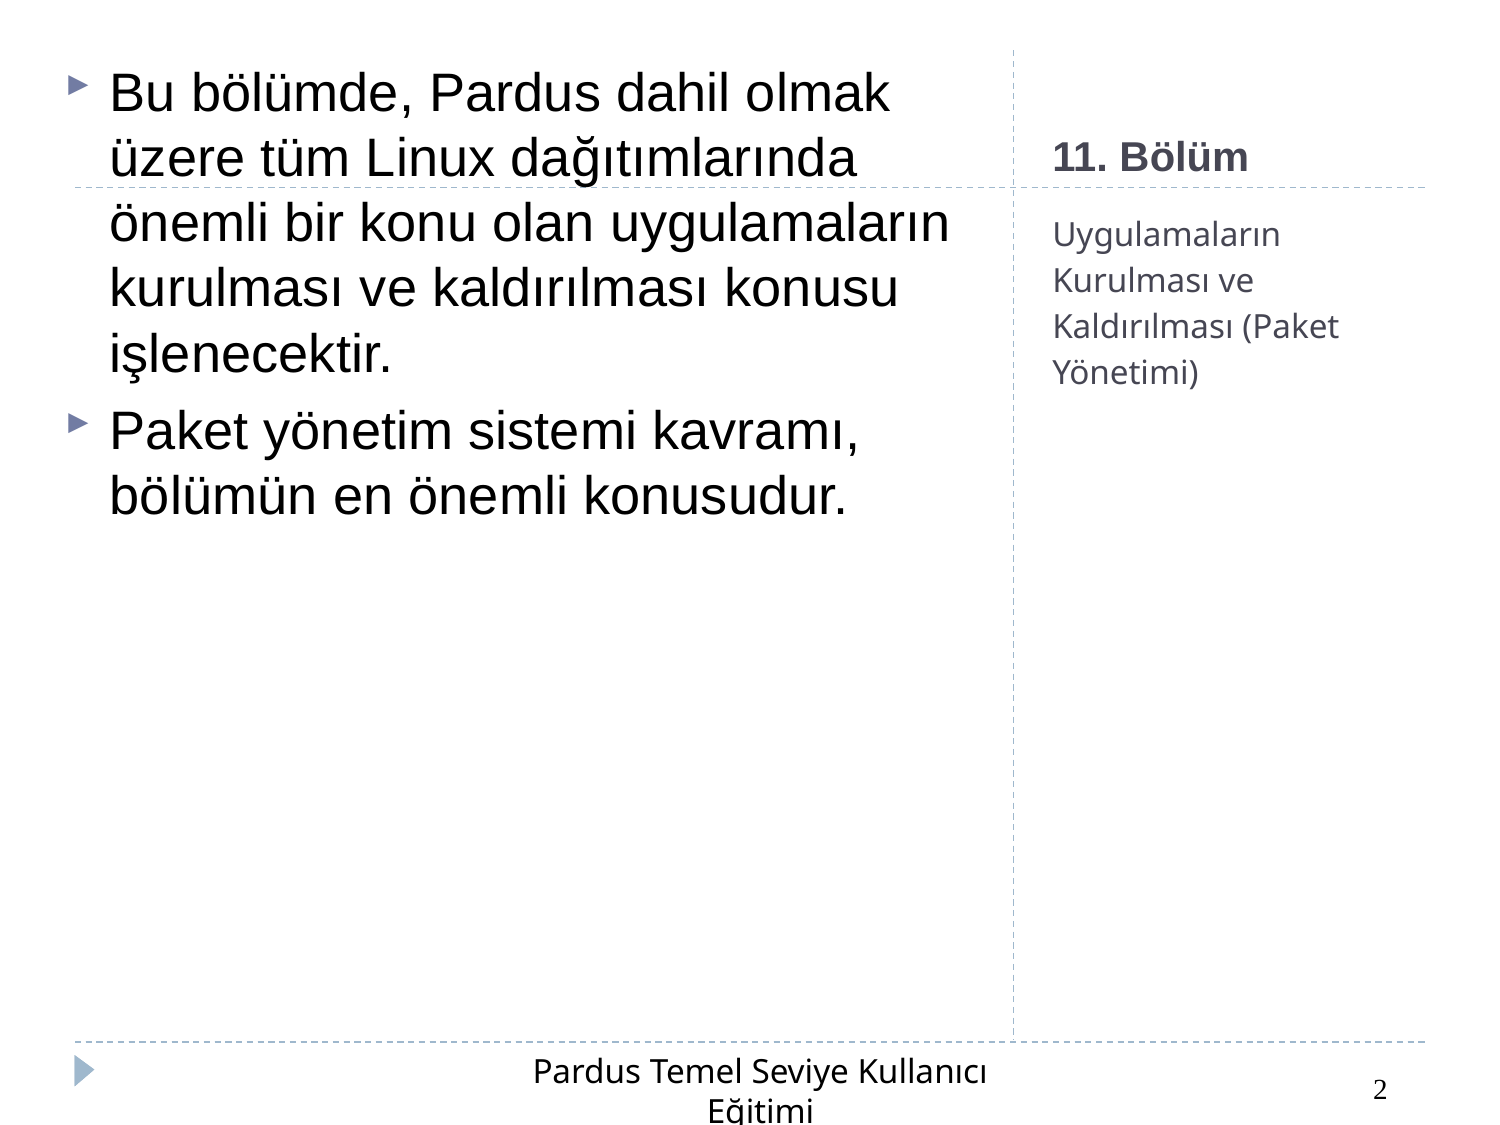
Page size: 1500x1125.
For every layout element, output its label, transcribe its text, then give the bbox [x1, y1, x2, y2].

list Bu bölümde, Pardus dahil olmak üzere tüm Linux dağıtımlarında önemli bir konu olan uygulamaların kurulması ve kaldırılması konusu işlenecektir. Paket yönetim sistemi kavramı, bölümün en önemli konusudur. [50, 50, 988, 988]
list Uygulamaların Kurulması ve Kaldırılması (Paket Yönetimi) [1037, 200, 1450, 995]
title 11. Bölüm [1037, 50, 1450, 188]
